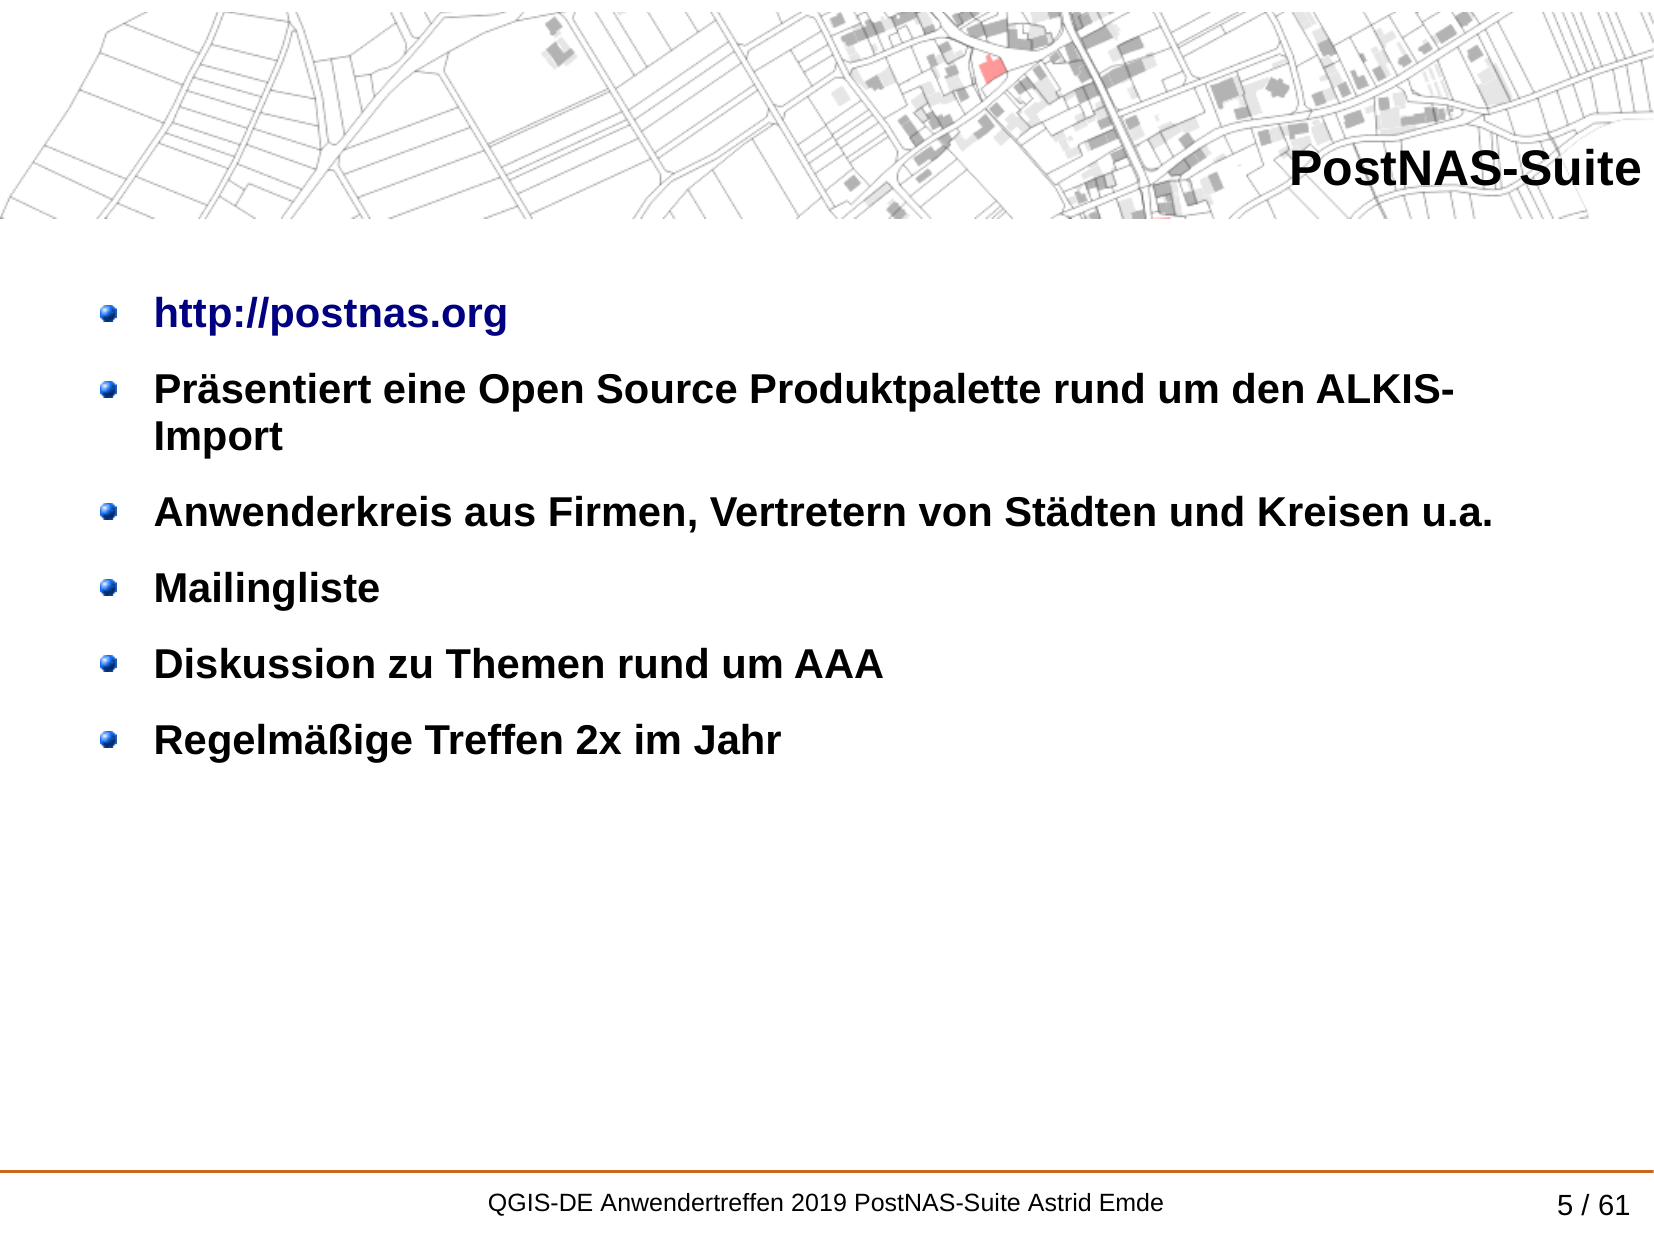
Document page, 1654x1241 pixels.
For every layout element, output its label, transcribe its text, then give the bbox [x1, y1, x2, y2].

list http://postnas.org Präsentiert eine Open Source Produktpalette rund um den ALKIS-Import Anwenderkreis aus Firmen, Vertretern von Städten und Kreisen u.a. Mailingliste Diskussion zu Themen rund um AAA Regelmäßige Treffen 2x im Jahr [82, 290, 1571, 1109]
title PostNAS-Suite [253, 124, 1642, 213]
